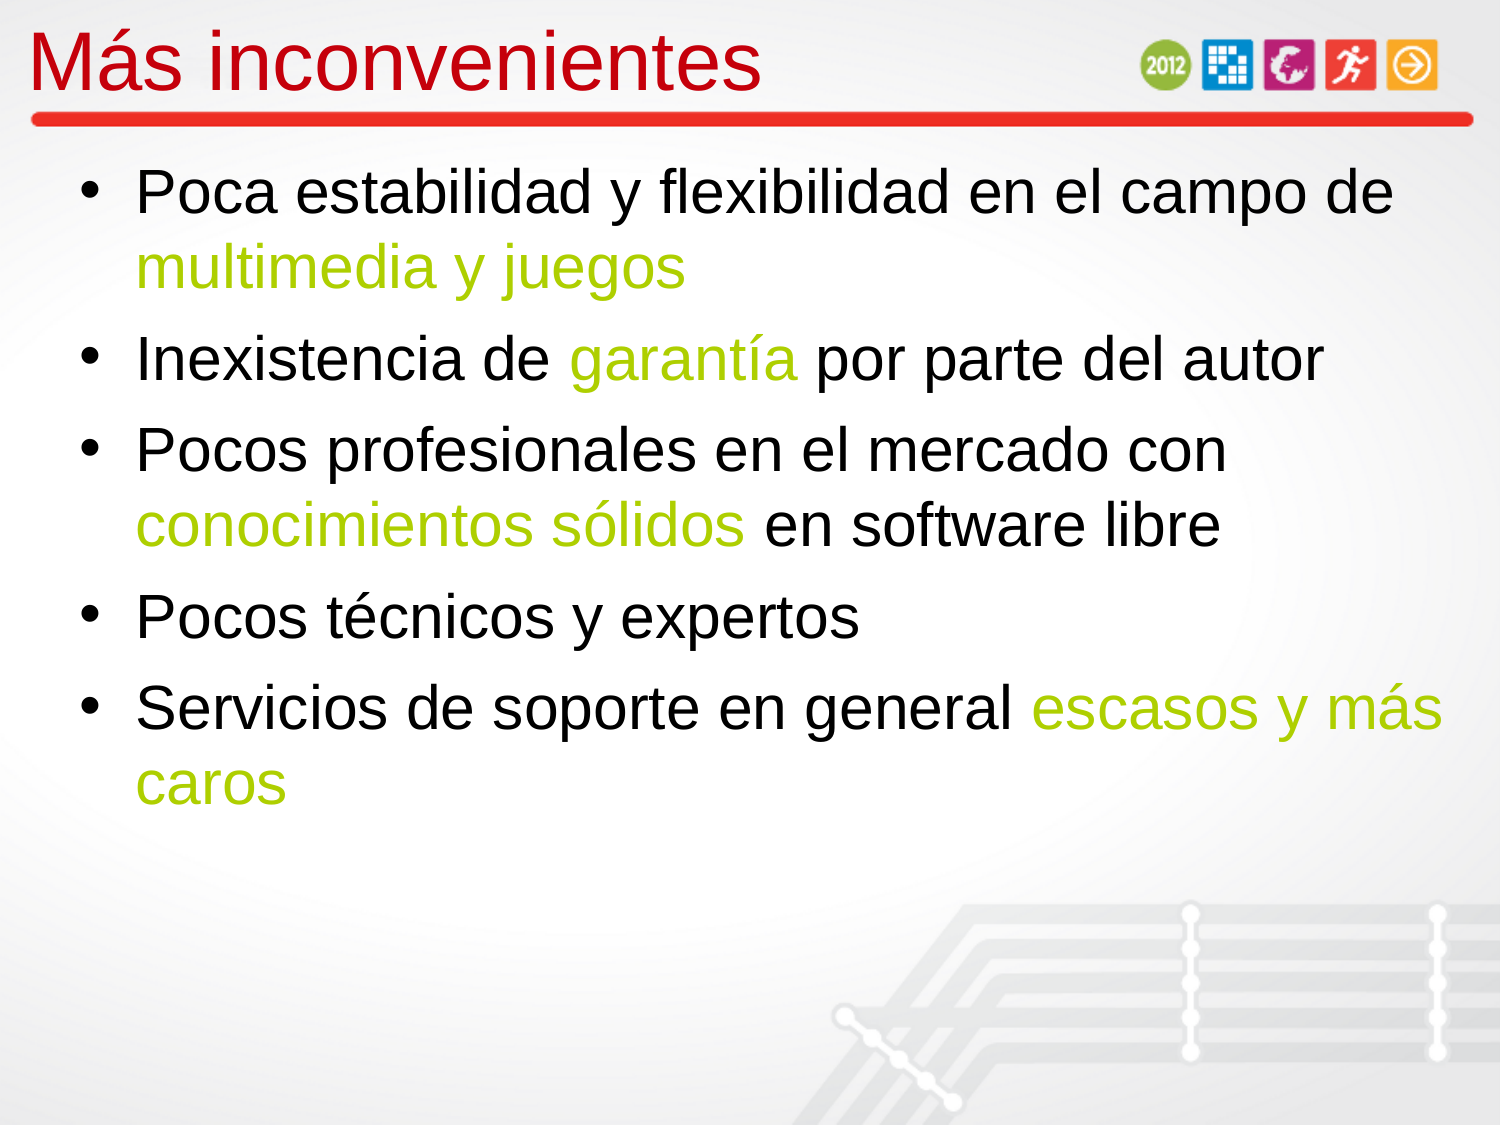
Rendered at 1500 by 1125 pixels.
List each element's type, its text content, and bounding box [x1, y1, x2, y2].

list Poca estabilidad y flexibilidad en el campo de multimedia y juegos Inexistencia de garantía por parte del autor Pocos profesionales en el mercado con conocimientos sólidos en software libre Pocos técnicos y expertos Servicios de soporte en general escasos y más caros [64, 136, 1465, 1125]
picture [0, 0, 1500, 1125]
title Más inconvenientes [12, 0, 976, 121]
